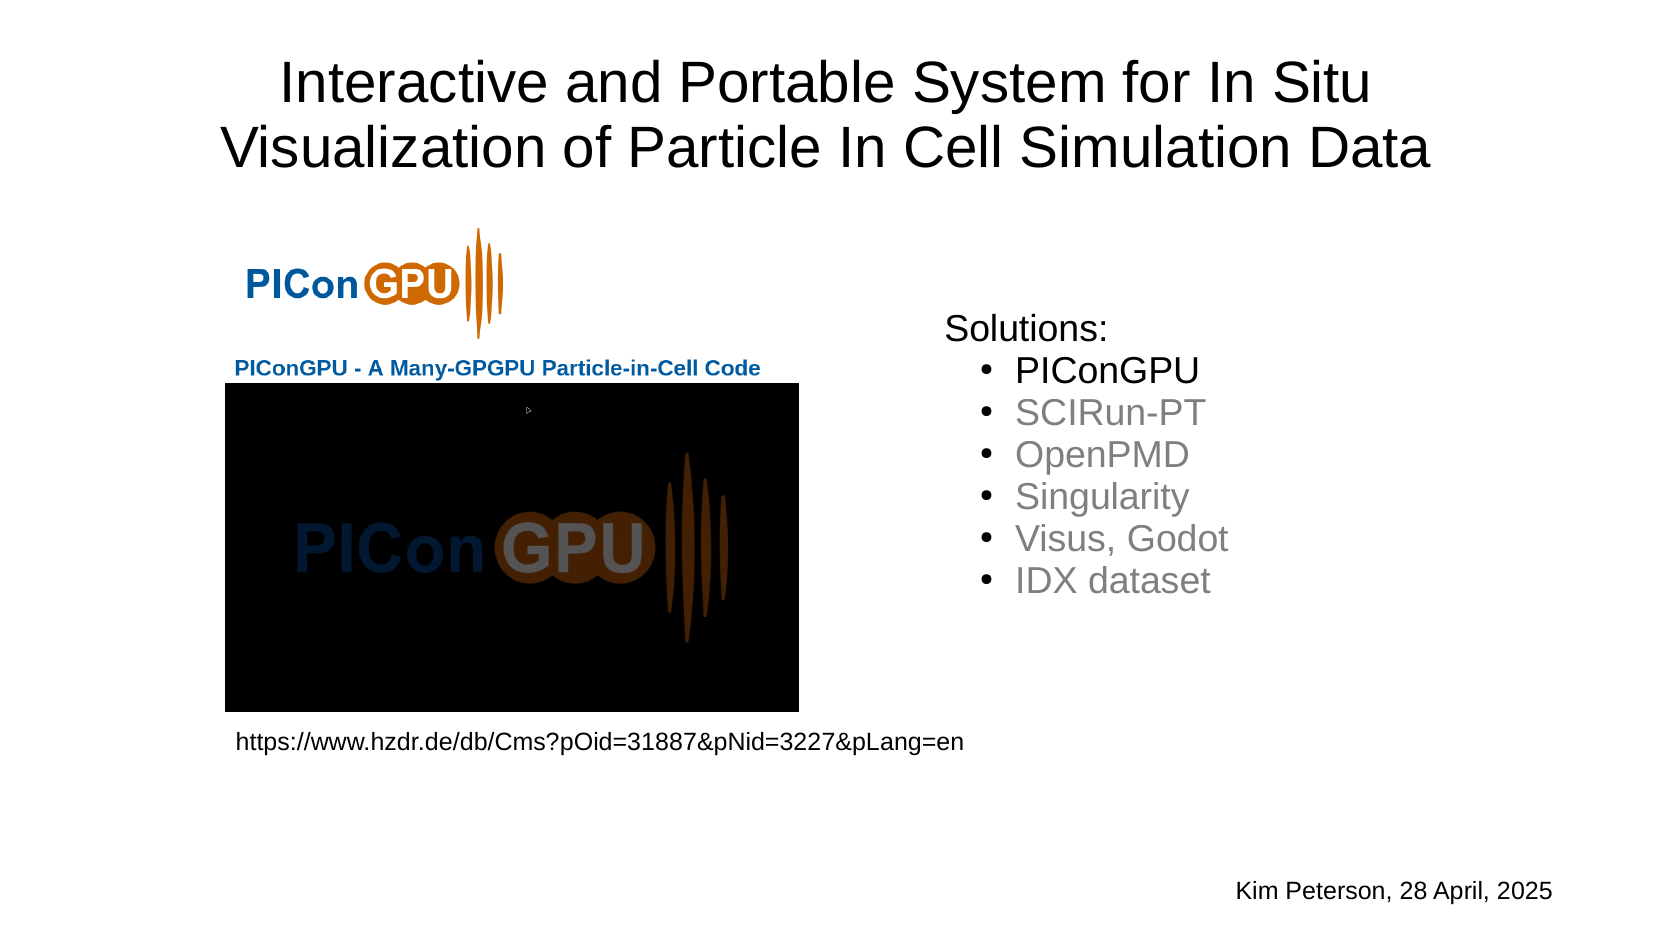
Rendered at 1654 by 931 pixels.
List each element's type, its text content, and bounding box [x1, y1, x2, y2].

text_box https://www.hzdr.de/db/Cms?pOid=31887&pNid=3227&pLang=en [220, 719, 1013, 795]
picture [217, 225, 818, 727]
text_box Kim Peterson, 28 April, 2025 [1220, 868, 1598, 918]
text_box Solutions: PIConGPU SCIRun-PT OpenPMD Singularity Visus, Godot IDX dataset [929, 300, 1536, 609]
title Interactive and Portable System for In Situ Visualization of Particle In Cell Simulation Data [82, 37, 1571, 193]
text_box [225, 382, 800, 713]
